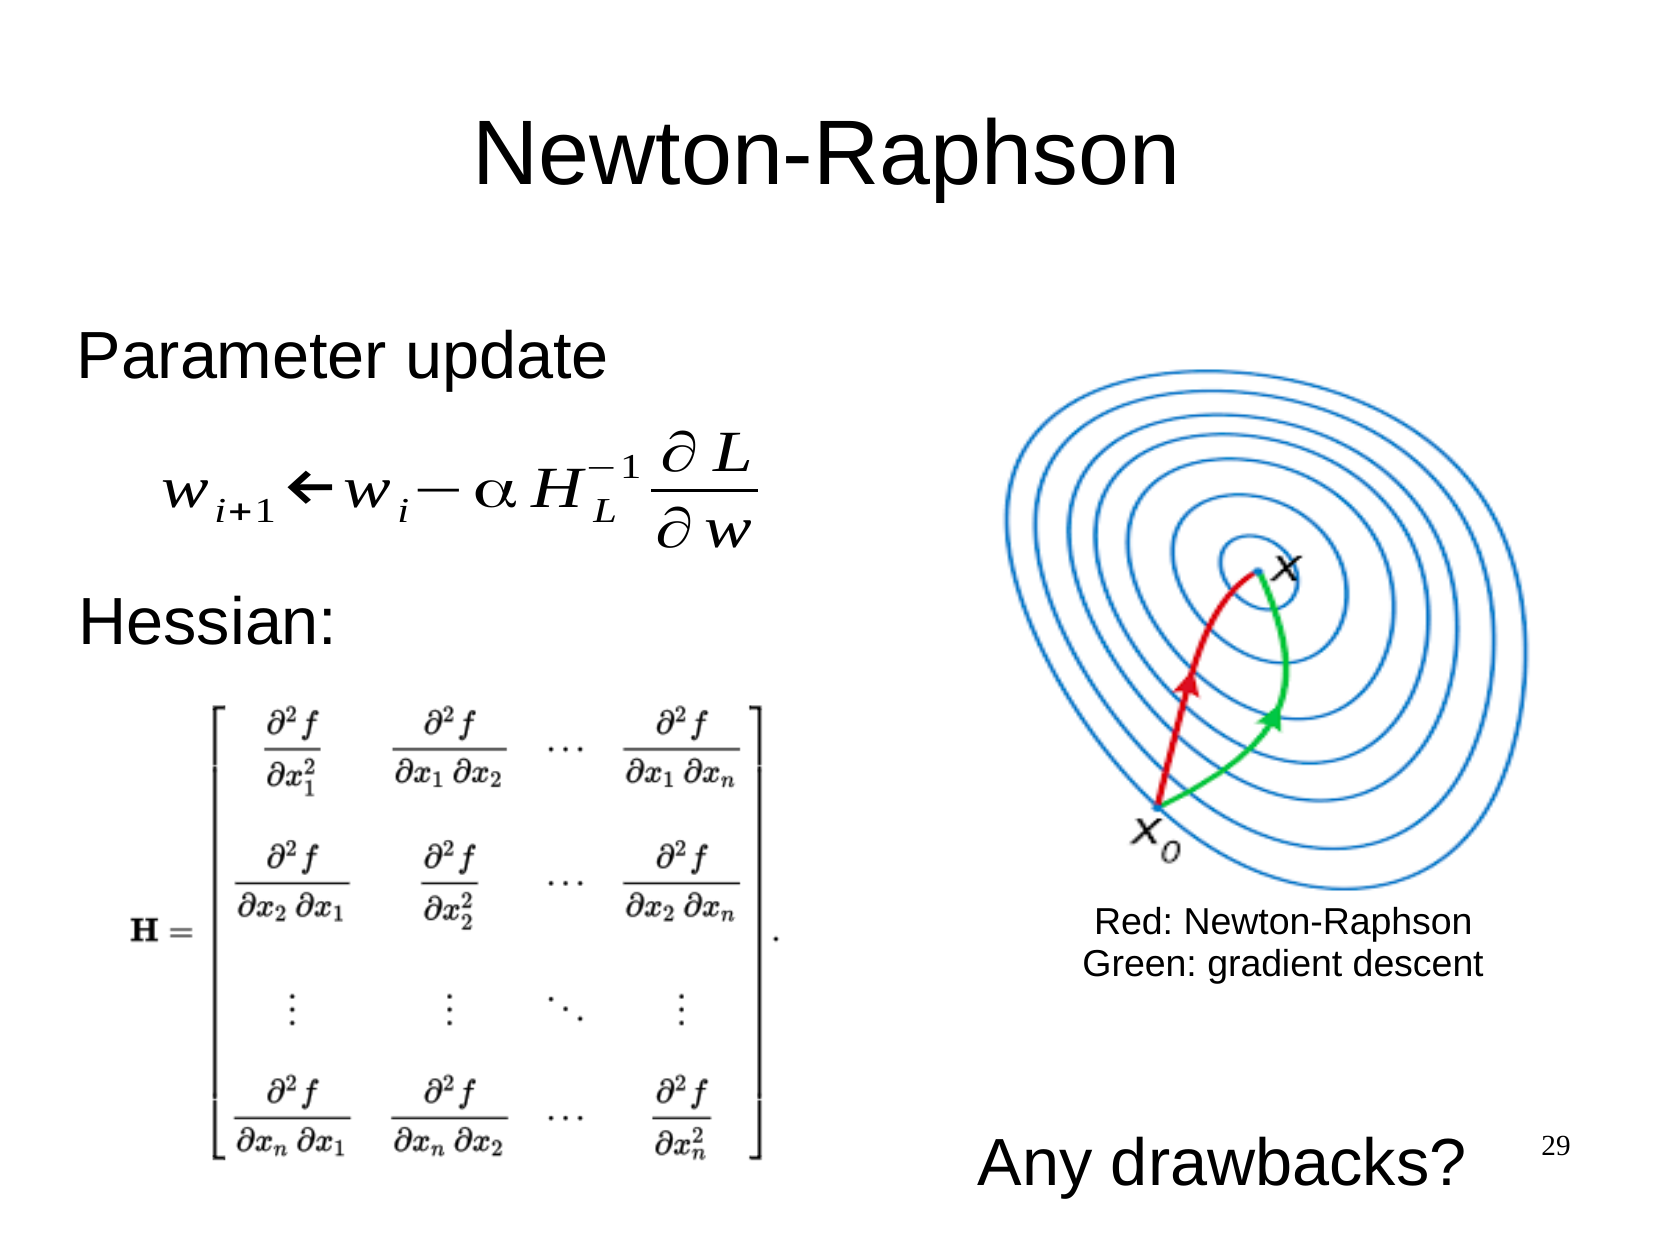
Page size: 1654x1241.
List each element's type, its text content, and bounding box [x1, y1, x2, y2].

title Newton-Raphson [82, 49, 1571, 257]
text_box Parameter update [45, 304, 641, 407]
picture [993, 359, 1546, 901]
text_box Any drawbacks? [885, 1125, 1561, 1201]
text_box [698, 321, 915, 486]
picture [130, 701, 781, 1165]
text_box Hessian: [0, 570, 506, 673]
chart [143, 420, 781, 560]
text_box Red: Newton-Raphson Green: gradient descent [1035, 900, 1532, 985]
